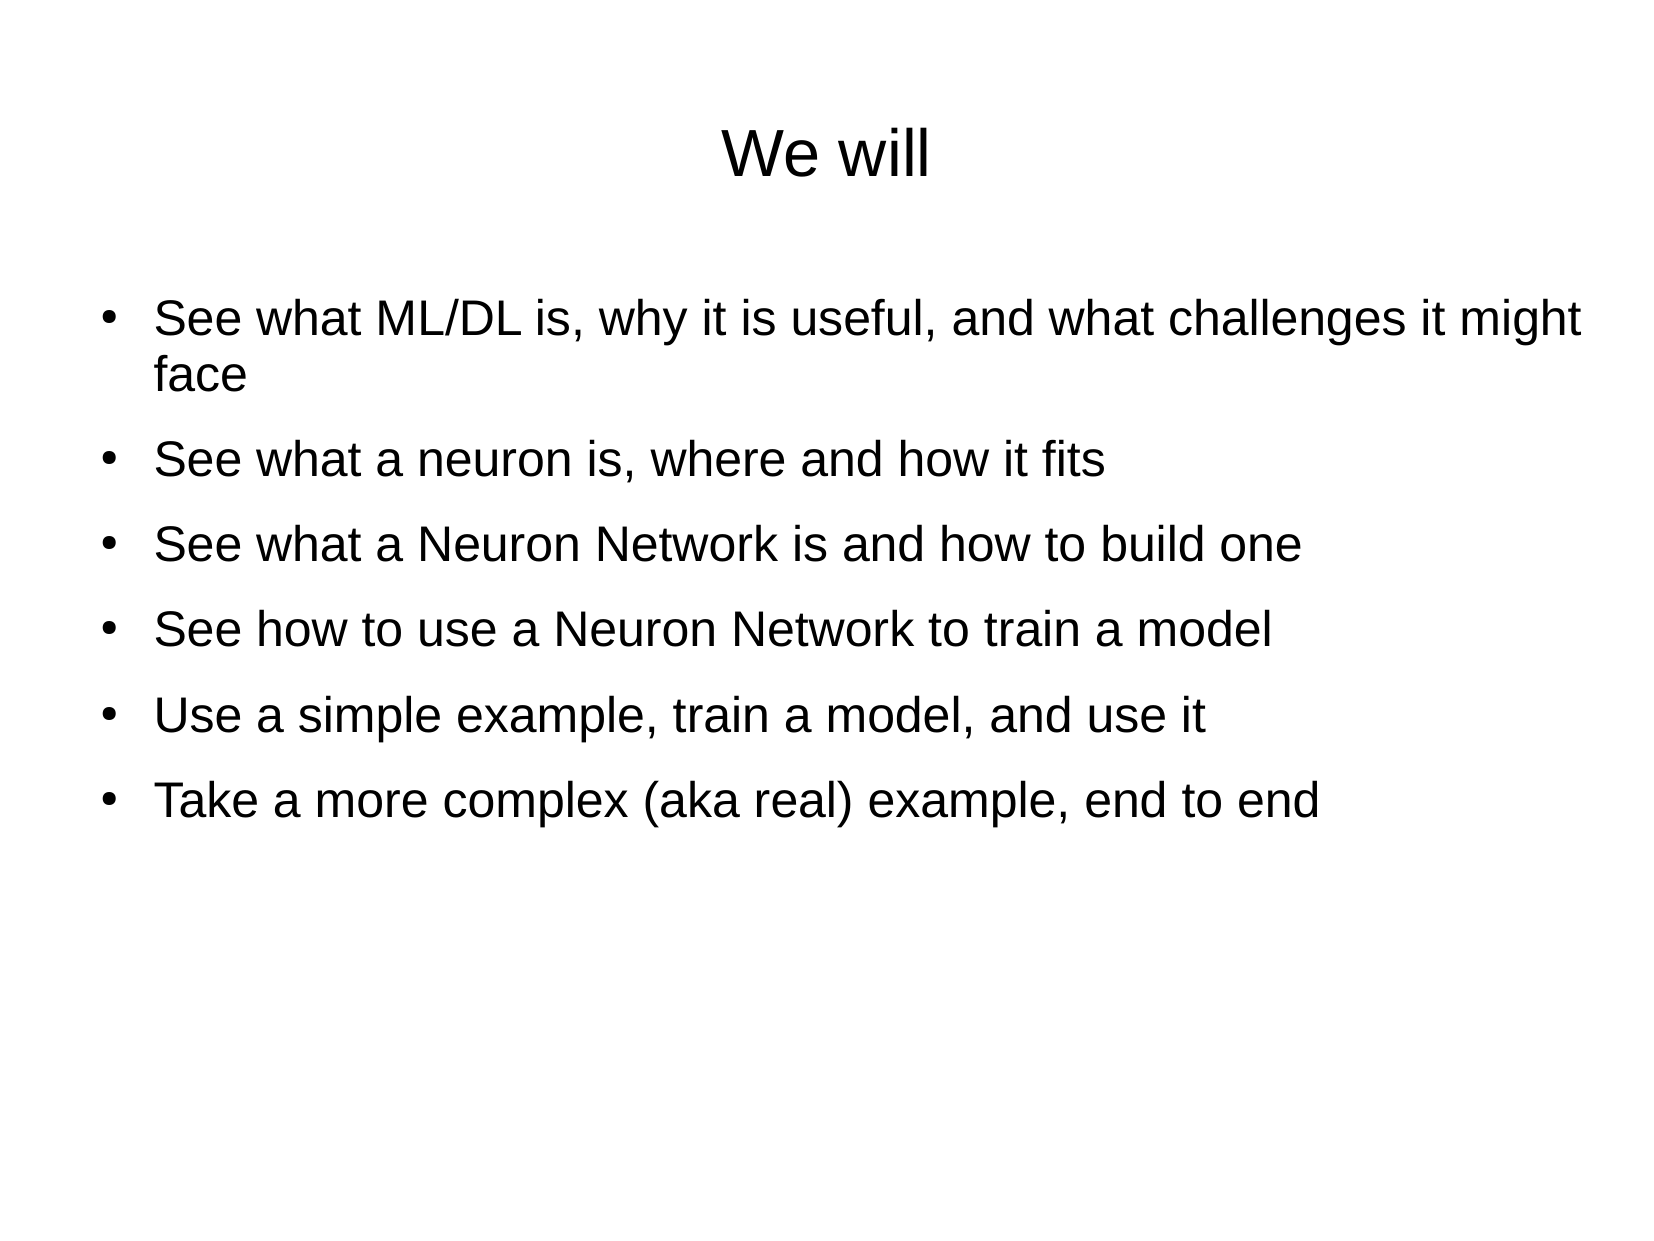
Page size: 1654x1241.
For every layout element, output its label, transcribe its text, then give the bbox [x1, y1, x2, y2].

list See what ML/DL is, why it is useful, and what challenges it might face See what a neuron is, where and how it fits See what a Neuron Network is and how to build one See how to use a Neuron Network to train a model Use a simple example, train a model, and use it Take a more complex (aka real) example, end to end [82, 290, 1591, 1010]
title We will [82, 49, 1571, 257]
